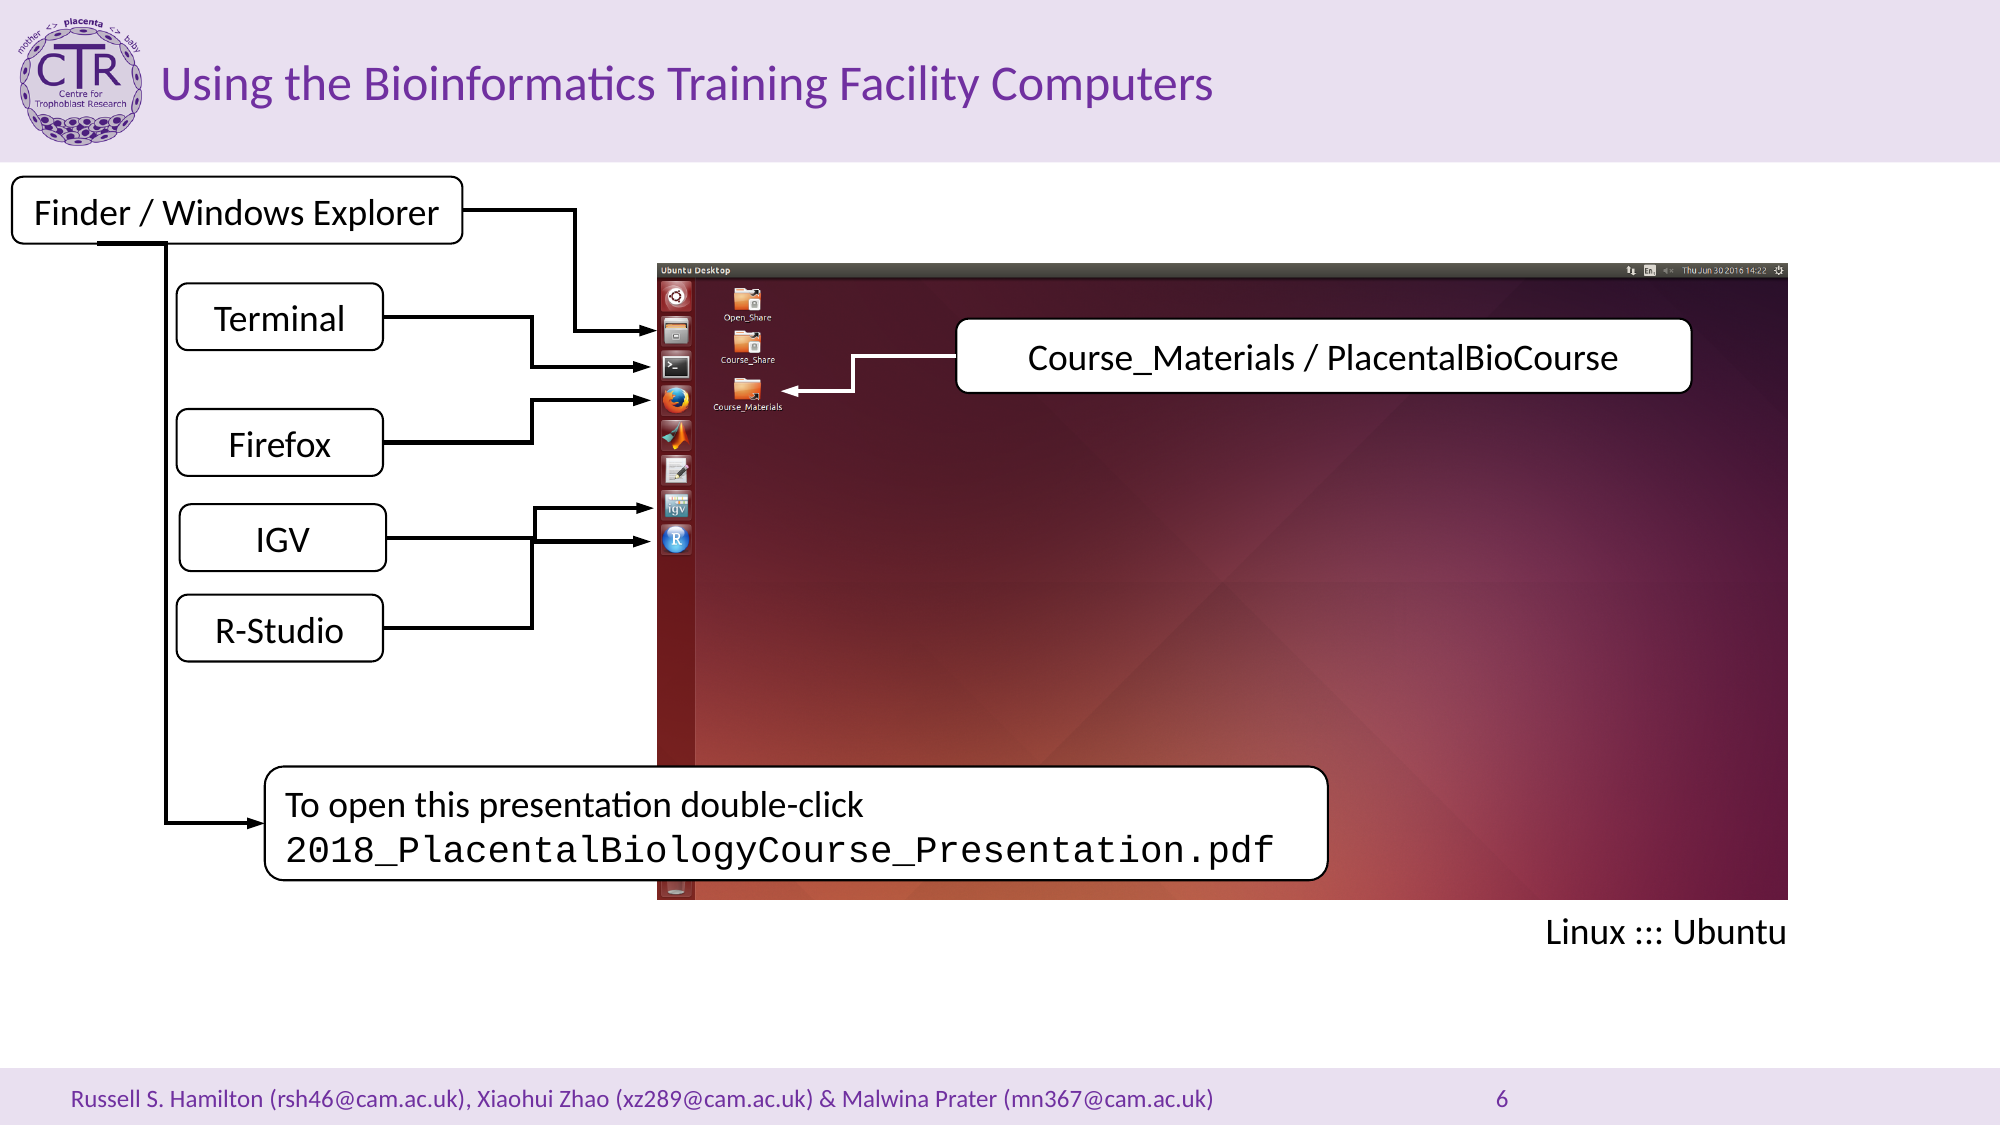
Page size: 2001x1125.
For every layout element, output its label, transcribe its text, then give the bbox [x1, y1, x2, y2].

text_box R-Studio [176, 594, 383, 662]
text_box Using the Bioinformatics Training Facility Computers [145, 43, 1238, 119]
text_box IGV [179, 504, 387, 572]
text_box [0, 1068, 2000, 1125]
text_box Firefox [176, 409, 383, 476]
text_box To open this presentation double-click 2018_PlacentalBiologyCourse_Presentation.pdf [264, 766, 1328, 881]
picture [657, 263, 1788, 900]
text_box Linux ::: Ubuntu [1530, 899, 1807, 961]
text_box Russell S. Hamilton (rsh46@cam.ac.uk), Xiaohui Zhao (xz289@cam.ac.uk) & Malwina Prater (mn367@cam.ac.uk) 6 [56, 1075, 1910, 1120]
text_box Finder / Windows Explorer [11, 176, 463, 244]
text_box Terminal [176, 283, 383, 351]
text_box [0, 0, 2000, 162]
text_box Course_Materials / PlacentalBioCourse [956, 318, 1692, 394]
